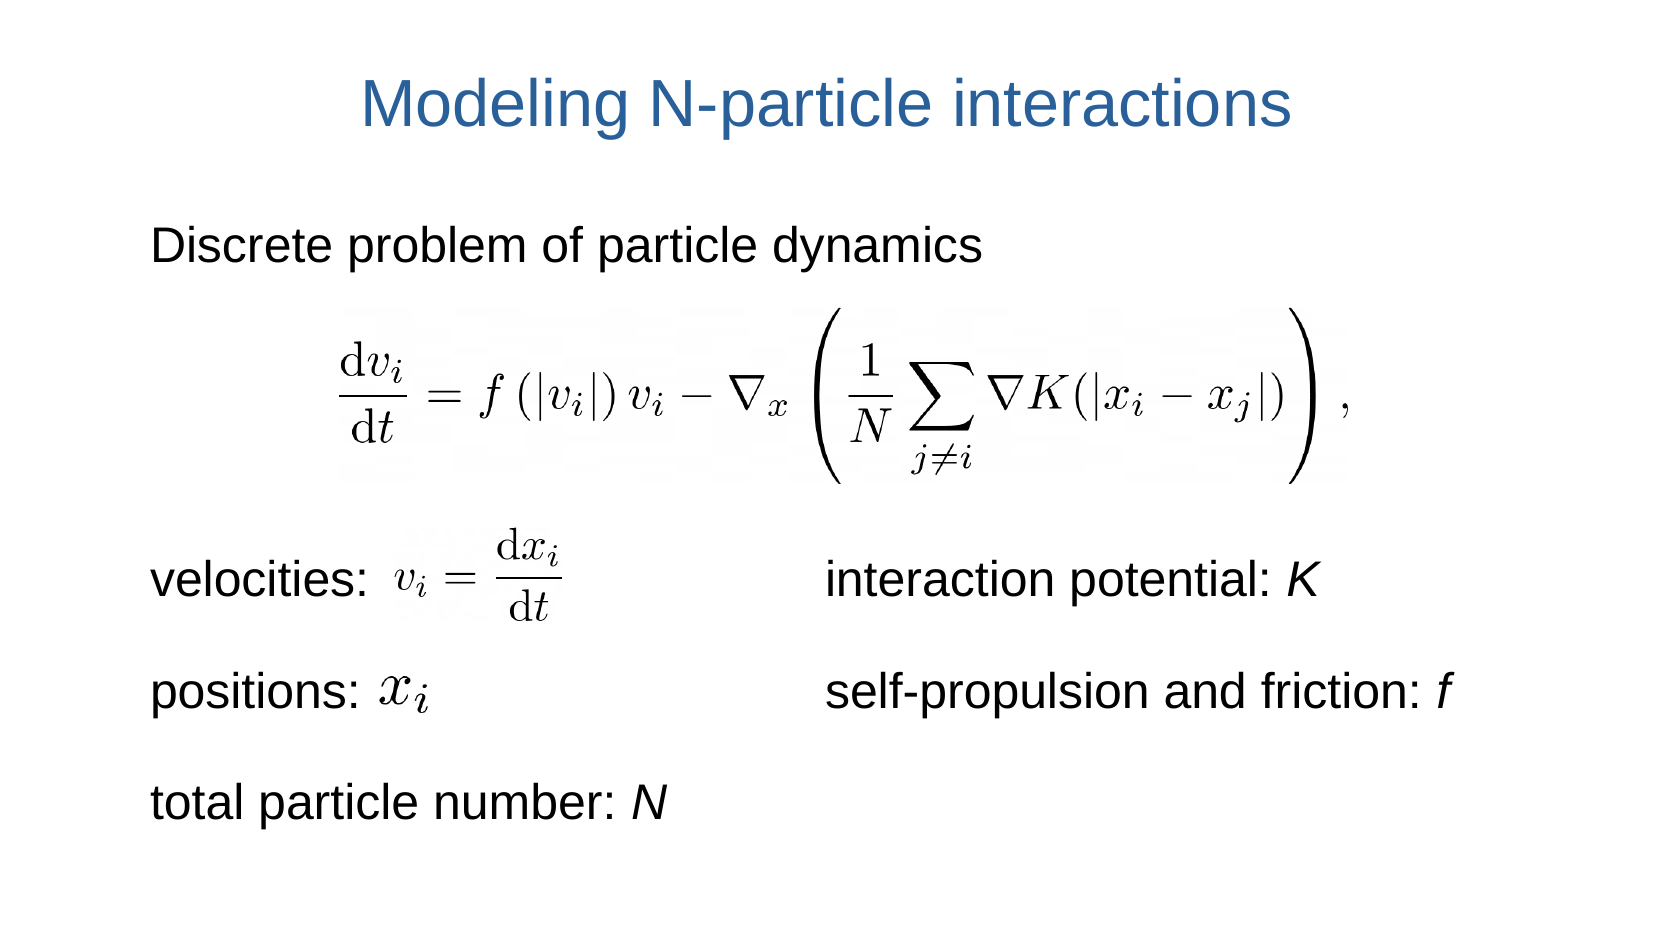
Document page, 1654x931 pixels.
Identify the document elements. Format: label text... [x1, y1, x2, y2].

title Modeling N-particle interactions [82, 25, 1571, 181]
picture [379, 676, 428, 713]
subtitle Discrete problem of particle dynamics velocities: interaction potential: K positions: self-propulsion and friction: f total particle number: N [150, 164, 1558, 883]
picture [339, 307, 1348, 484]
picture [394, 527, 562, 621]
